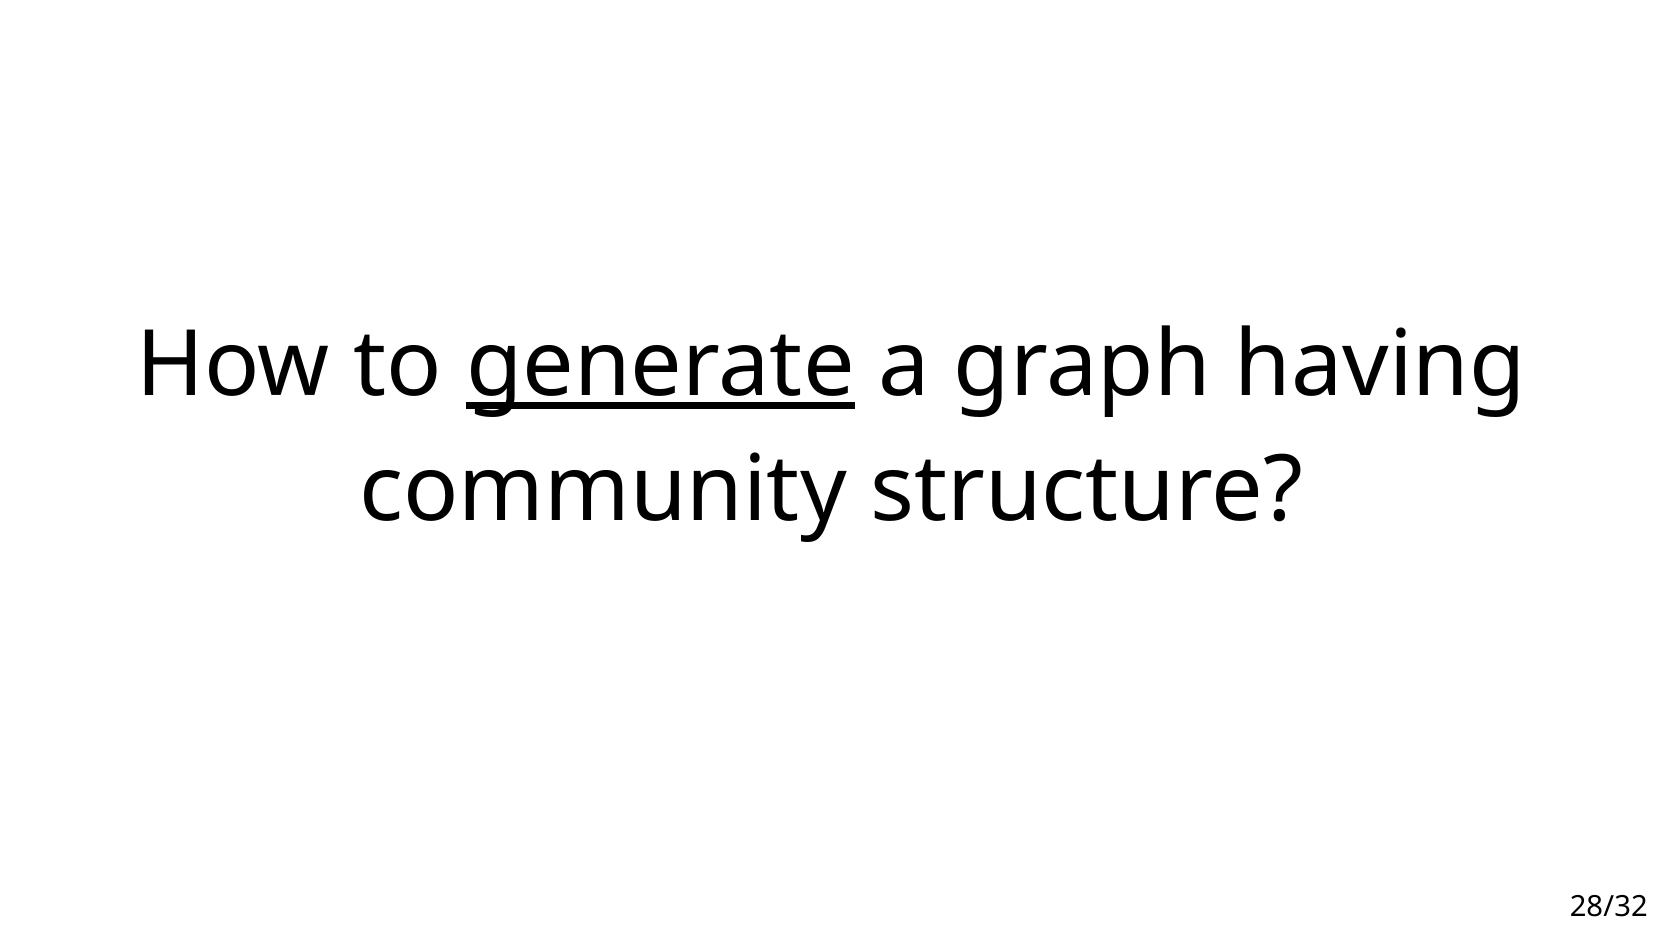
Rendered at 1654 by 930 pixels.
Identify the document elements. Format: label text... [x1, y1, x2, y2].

title How to generate a graph having community structure? [87, 293, 1576, 552]
